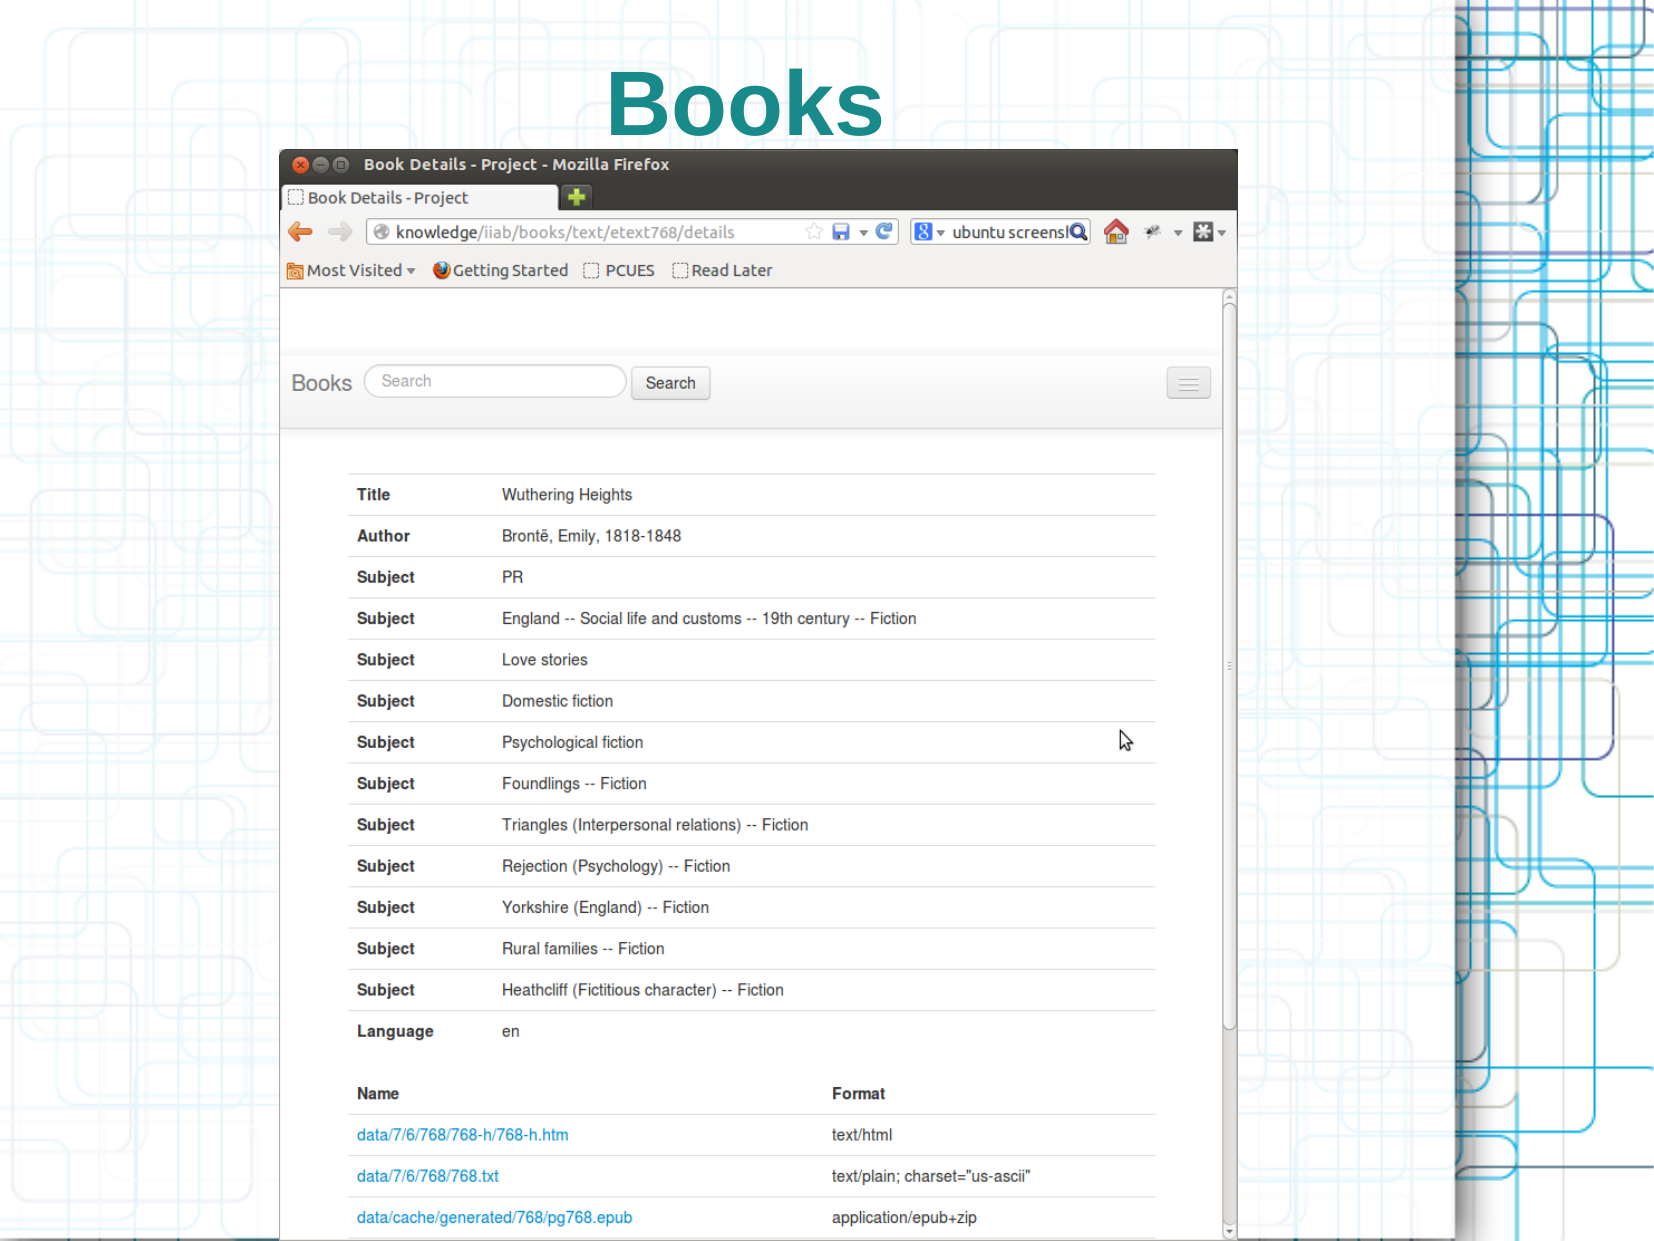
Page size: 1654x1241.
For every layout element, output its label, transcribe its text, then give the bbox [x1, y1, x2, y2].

title Books [66, 0, 1426, 208]
picture [0, 0, 1654, 1241]
